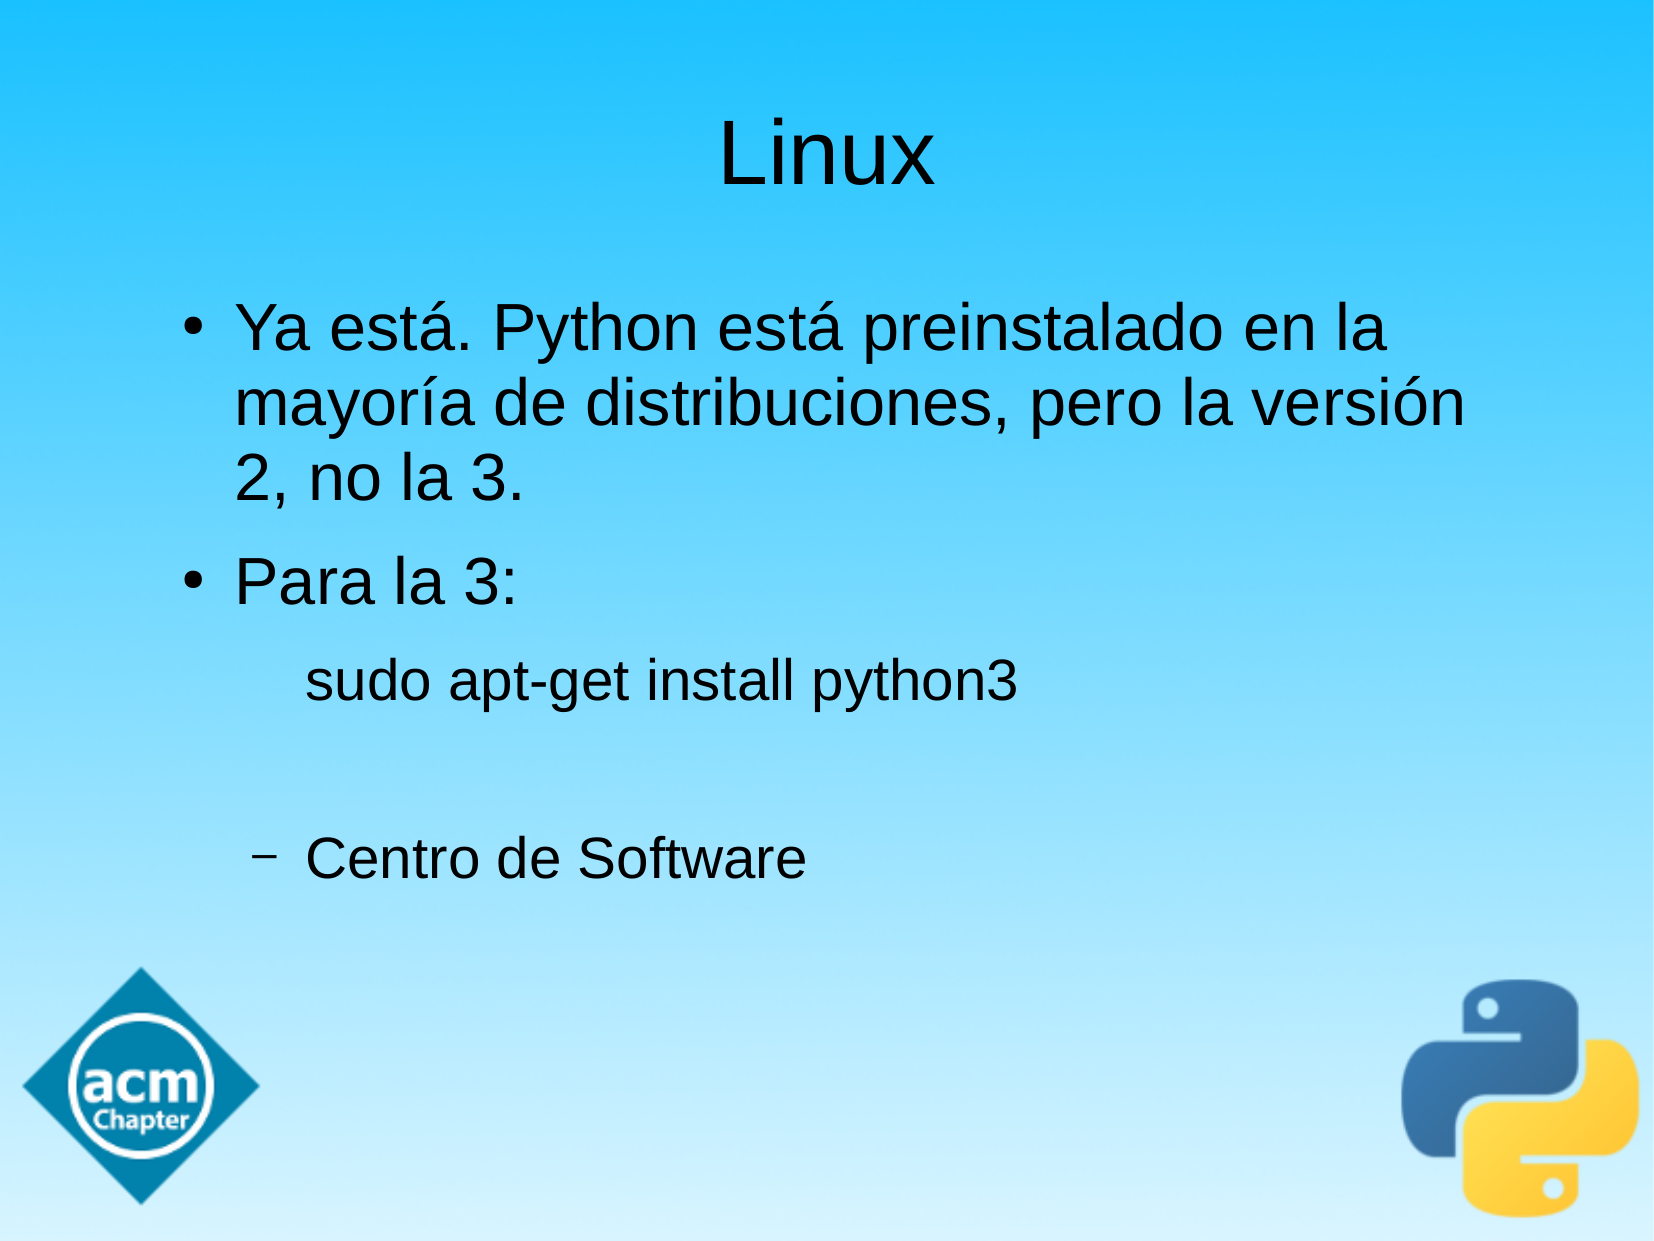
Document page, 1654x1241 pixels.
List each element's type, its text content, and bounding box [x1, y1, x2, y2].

list Ya está. Python está preinstalado en la mayoría de distribuciones, pero la versión 2, no la 3. Para la 3: sudo apt-get install python3 Centro de Software [163, 290, 1490, 1010]
title Linux [82, 49, 1571, 257]
picture [0, 0, 1654, 1241]
